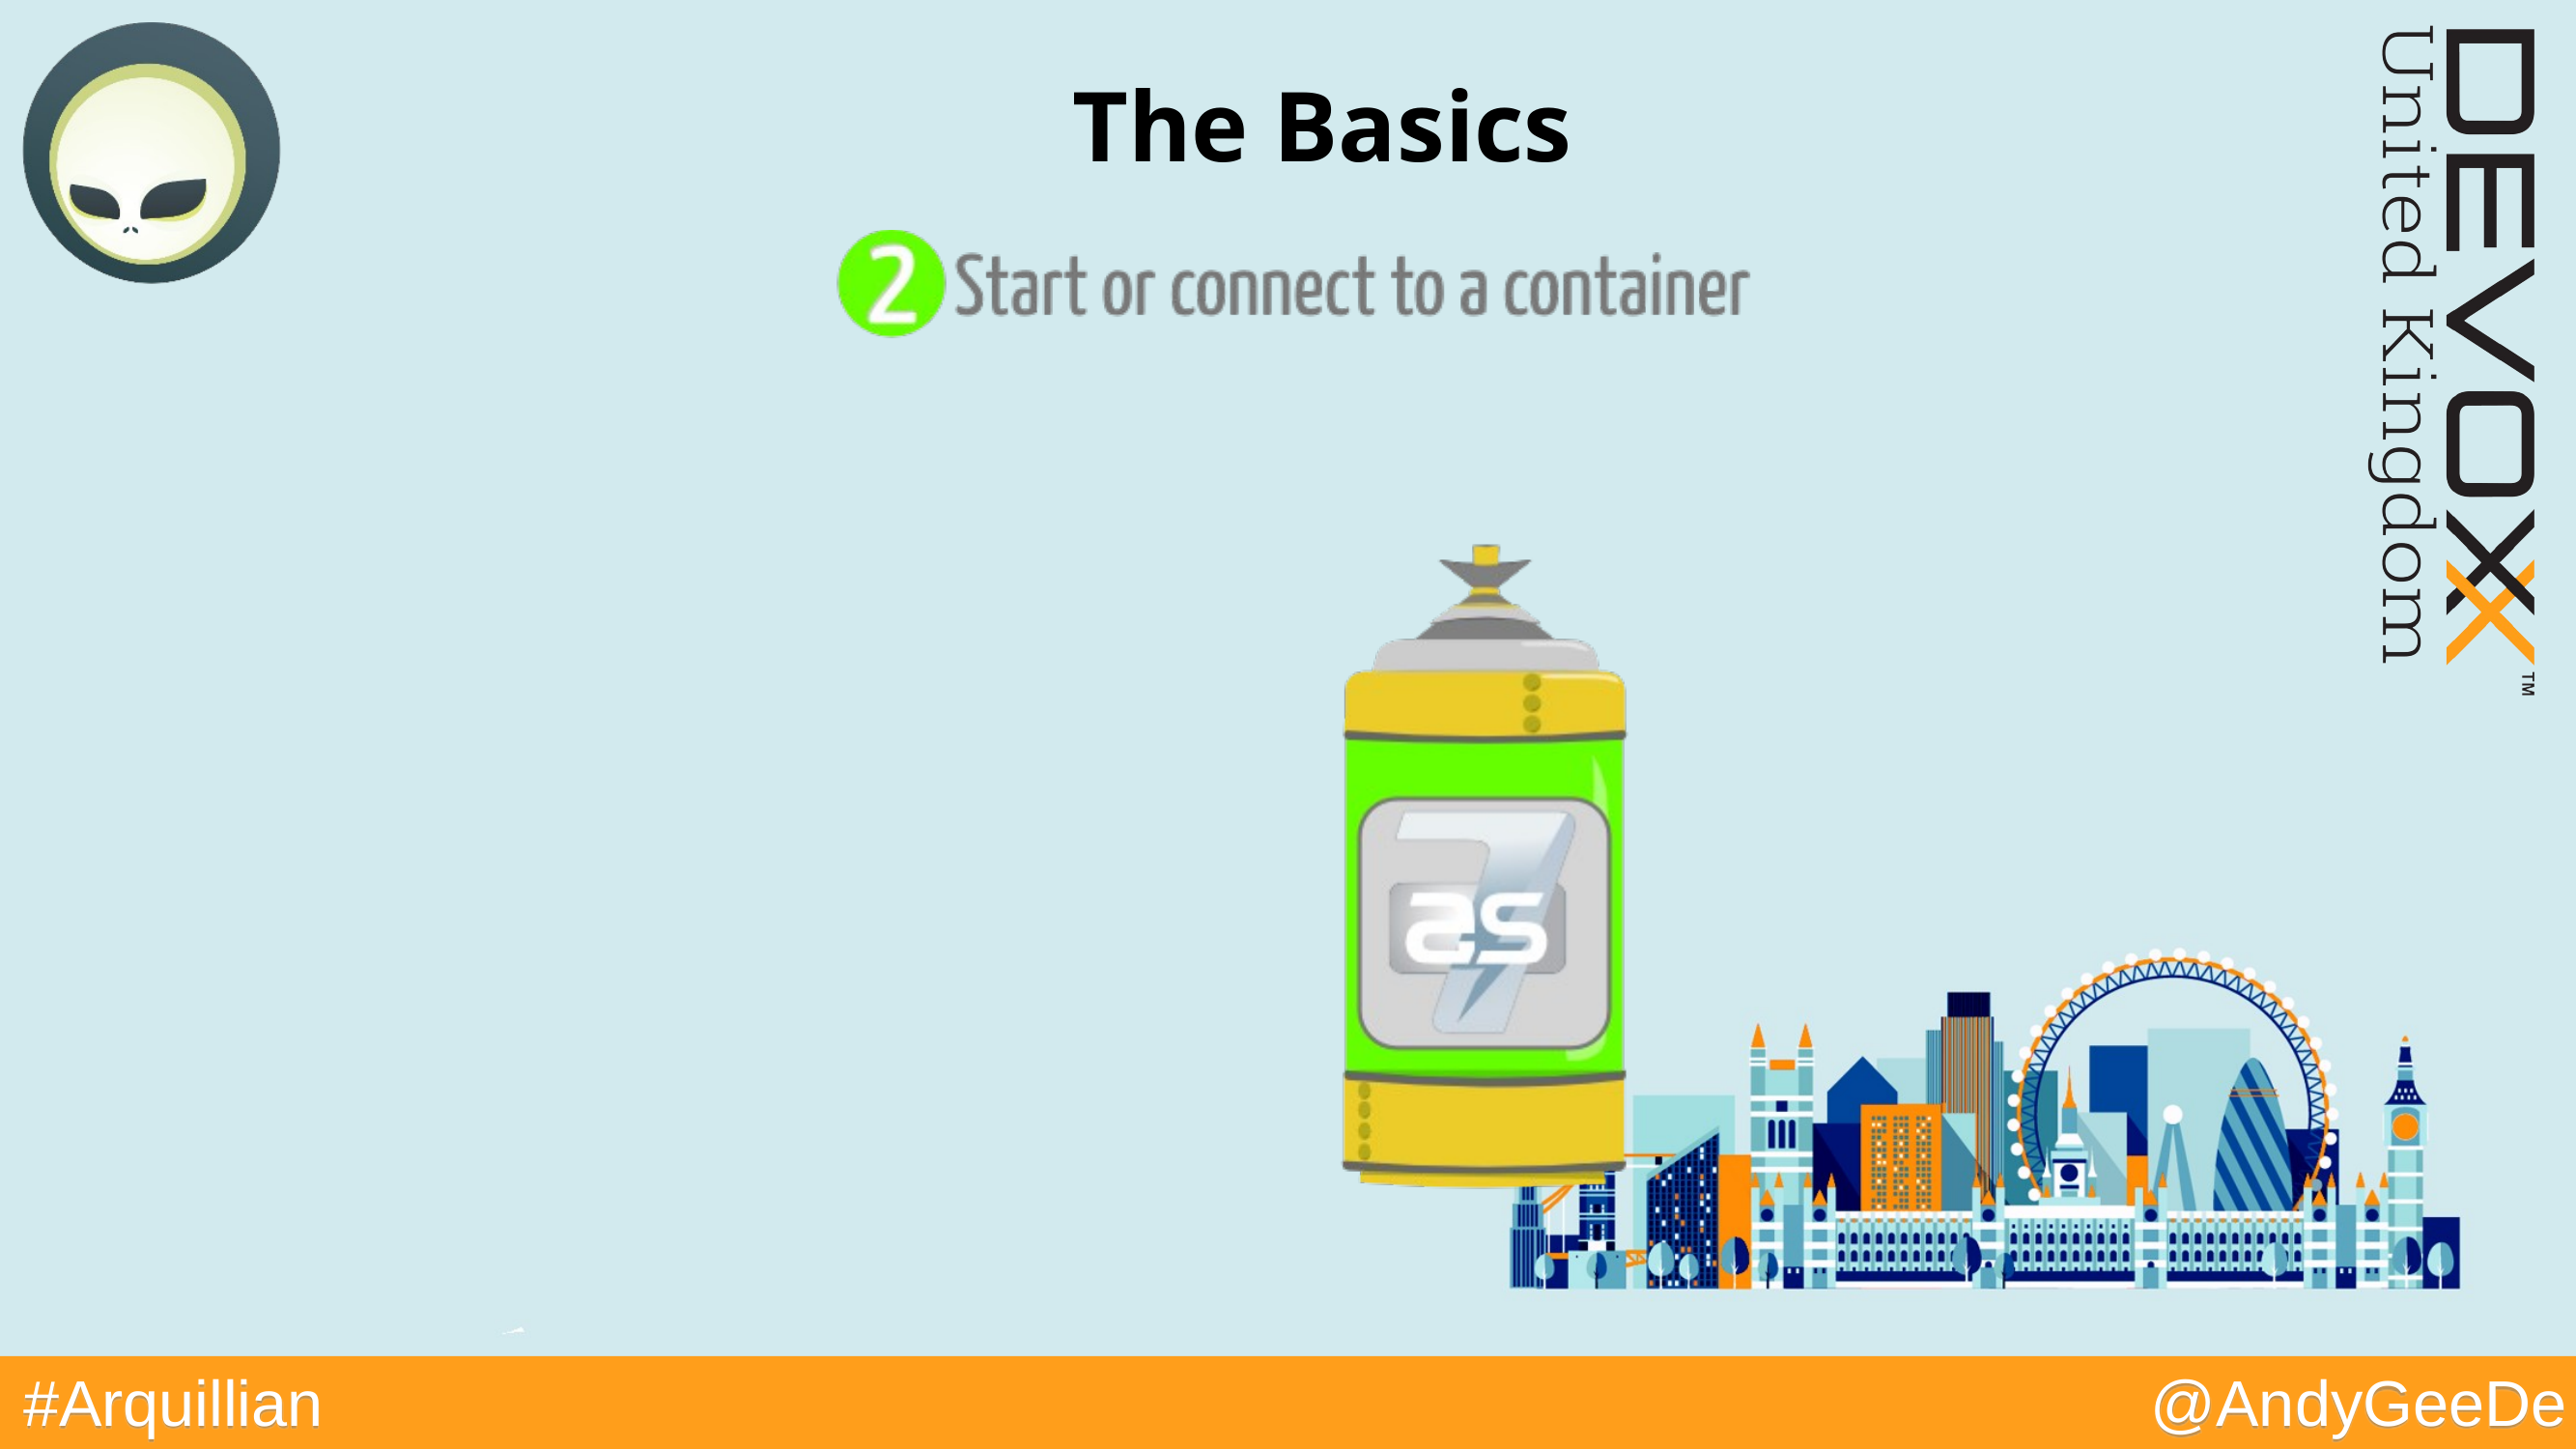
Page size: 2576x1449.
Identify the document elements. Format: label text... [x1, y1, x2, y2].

title The Basics [197, 58, 2448, 243]
picture [0, 0, 2576, 1355]
